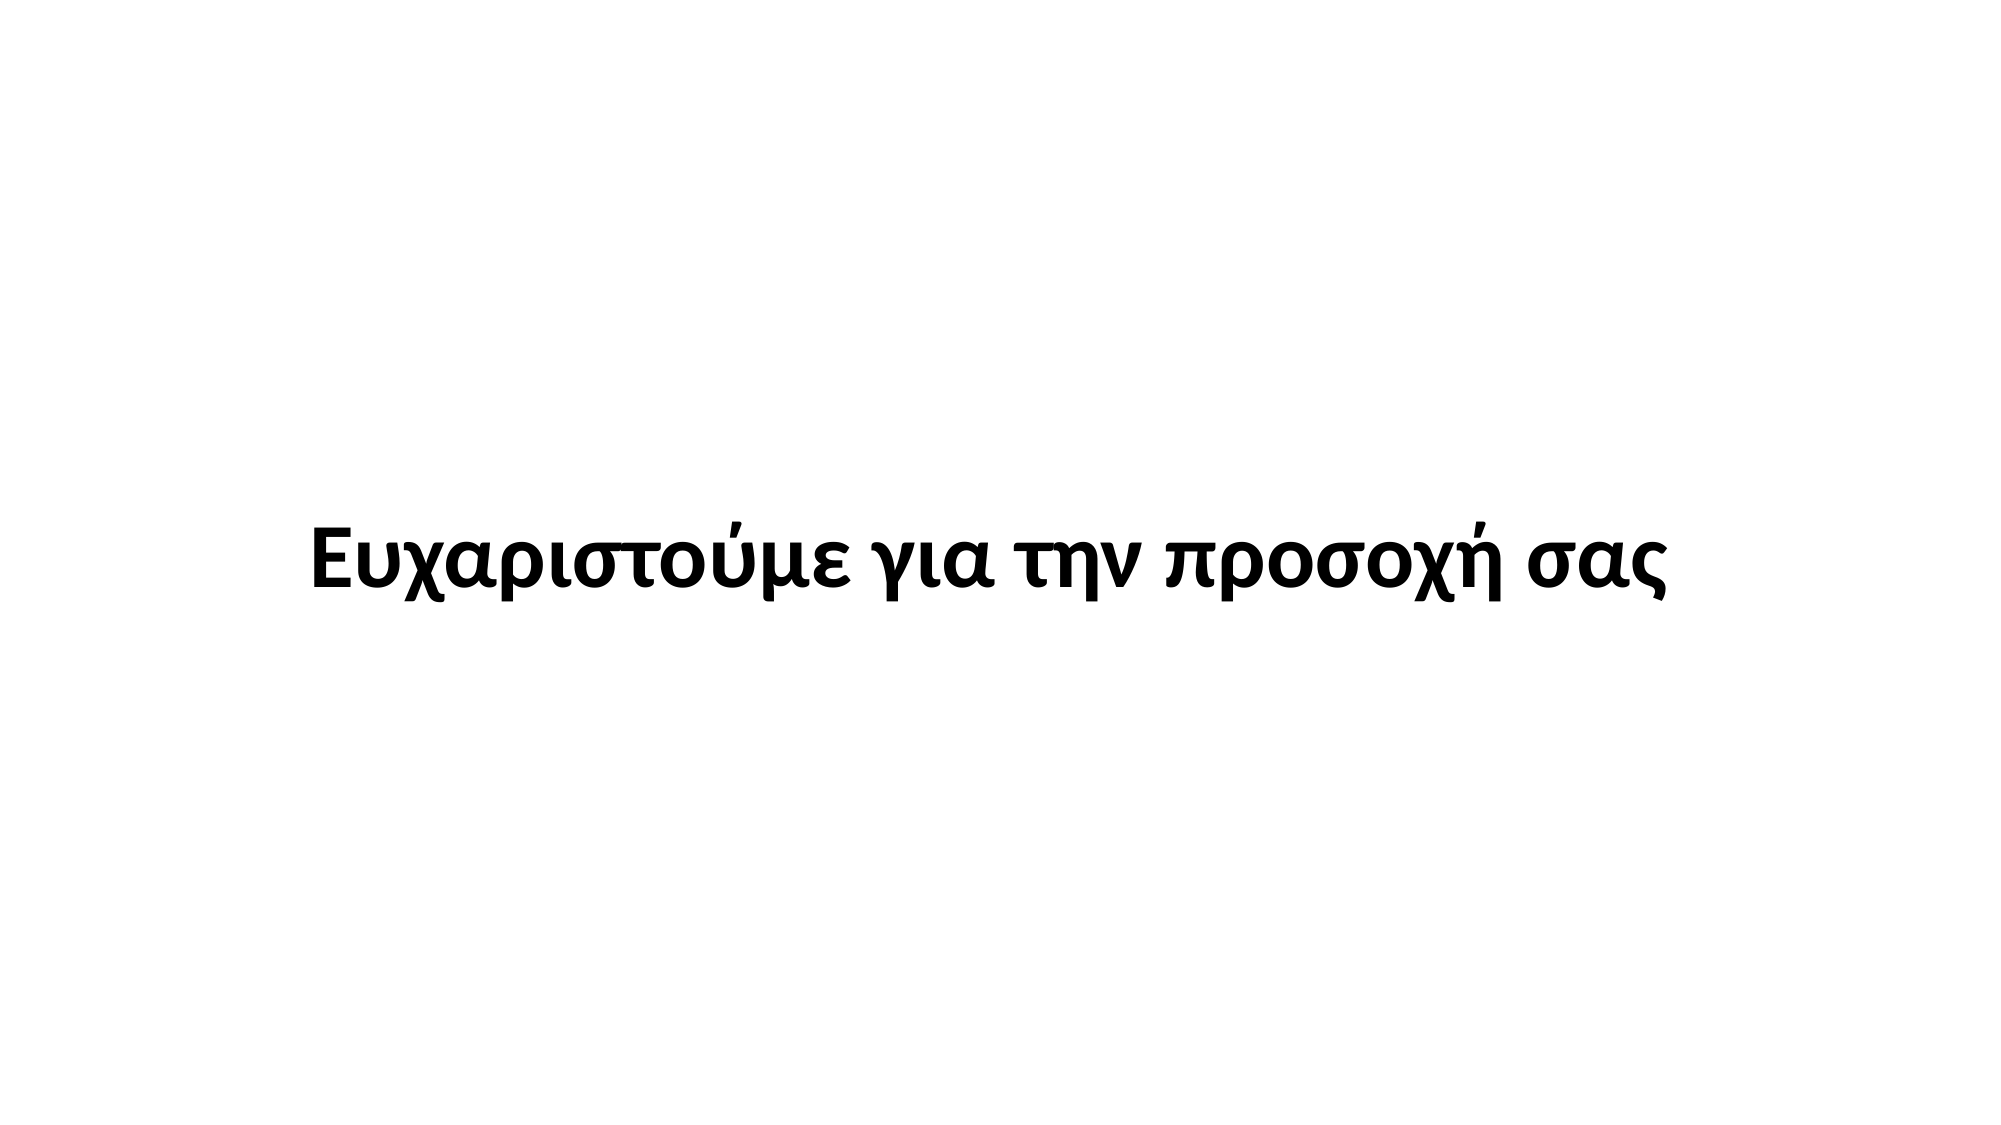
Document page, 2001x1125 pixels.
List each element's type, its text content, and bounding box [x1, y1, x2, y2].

list Ευχαριστούμε για την προσοχή σας [137, 501, 1863, 668]
